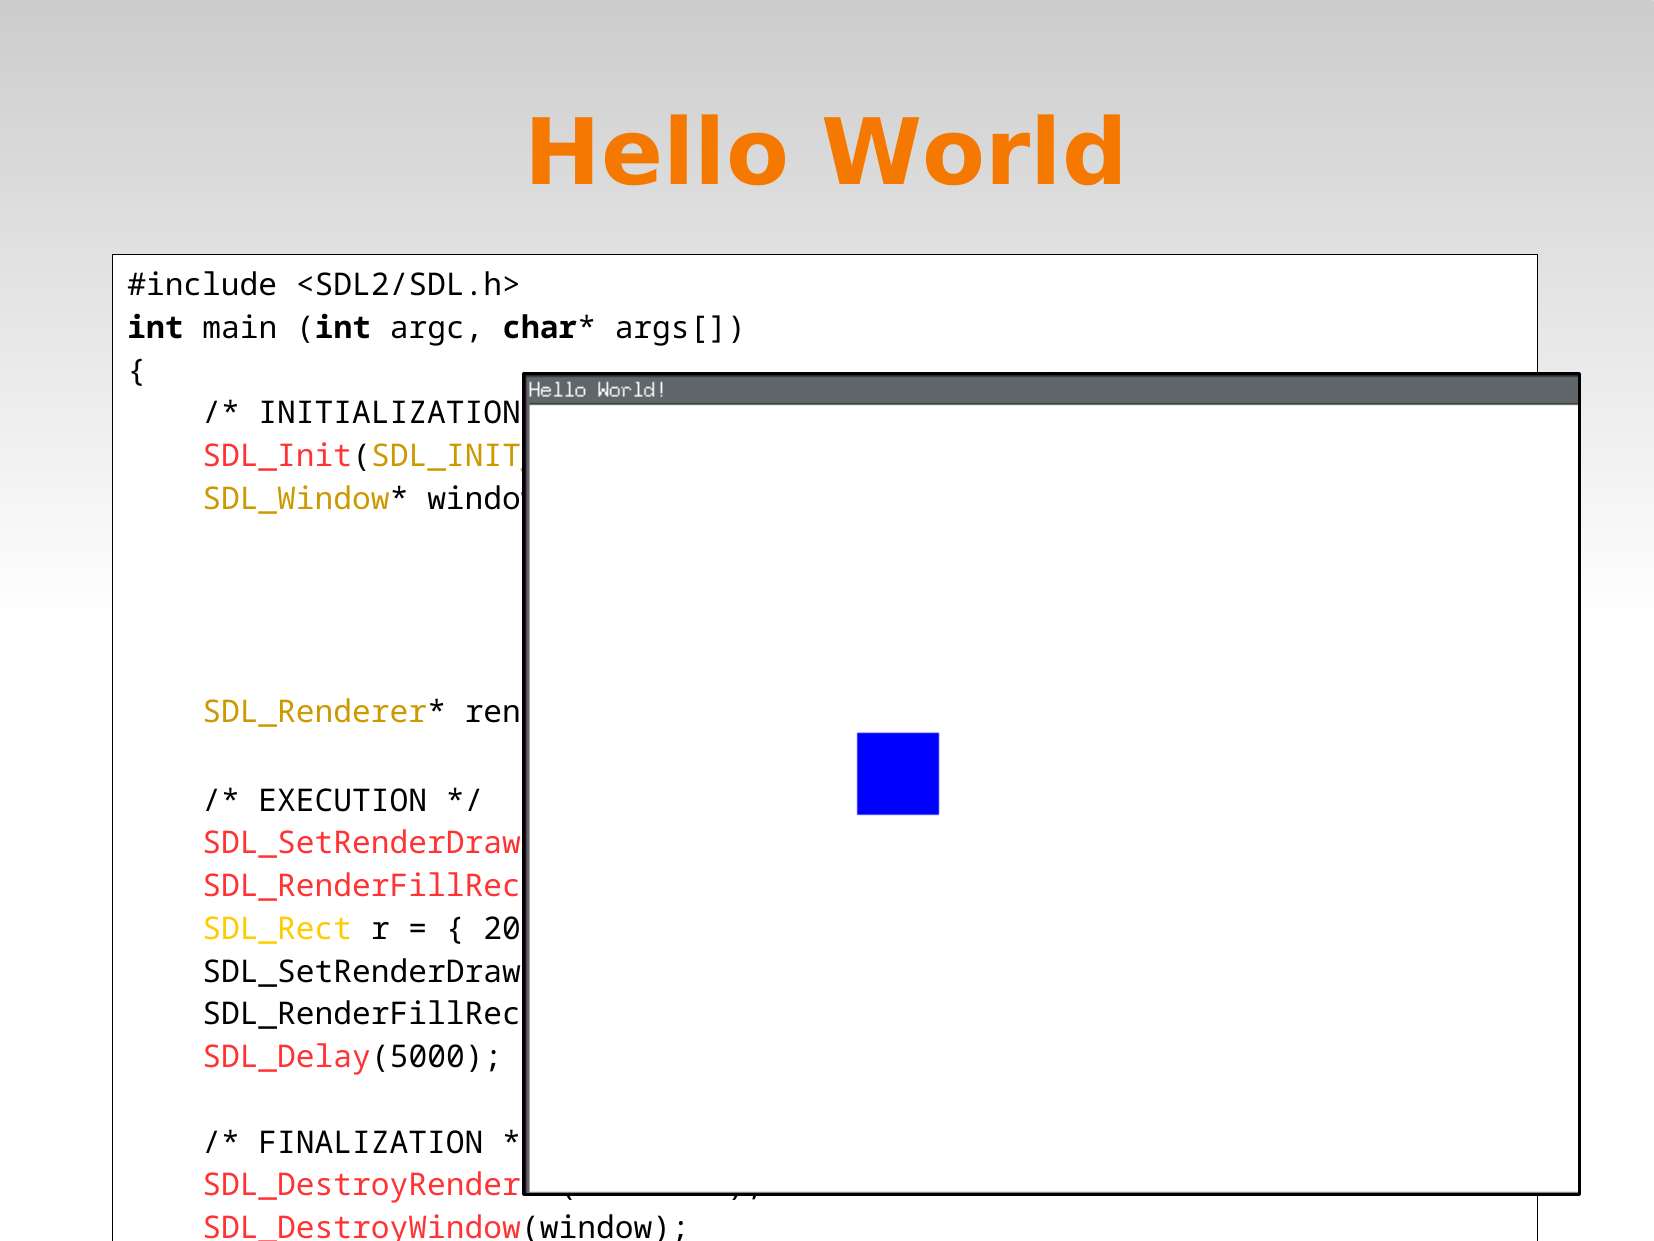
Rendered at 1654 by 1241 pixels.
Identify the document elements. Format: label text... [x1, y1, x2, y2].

text_box #include <SDL2/SDL.h> int main (int argc, char* args[]) { /* INITIALIZATION */ SDL_Init(SDL_INIT_EVERYTHING); SDL_Window* window = SDL_CreateWindow("Hello World!", SDL_WINDOWPOS_UNDEFINED, SDL_WINDOWPOS_UNDEFINED, 640, 480, SDL_WINDOW_SHOWN ); SDL_Renderer* renderer = SDL_CreateRenderer(window, -1, 0); /* EXECUTION */ SDL_SetRenderDrawColor(renderer, 0xFF,0xFF,0xFF,0x00); SDL_RenderFillRect(renderer, NULL); SDL_Rect r = { 200,200, 50, 50 }; SDL_SetRenderDrawColor(renderer, 0x00,0x00,0xFF,0x00); SDL_RenderFillRect(renderer, &r); SDL_Delay(5000); /* FINALIZATION */ SDL_DestroyRenderer(renderer); SDL_DestroyWindow(window); SDL_Quit(); } [112, 254, 1538, 1185]
title Hello World [82, 49, 1571, 257]
picture [525, 375, 1578, 1194]
